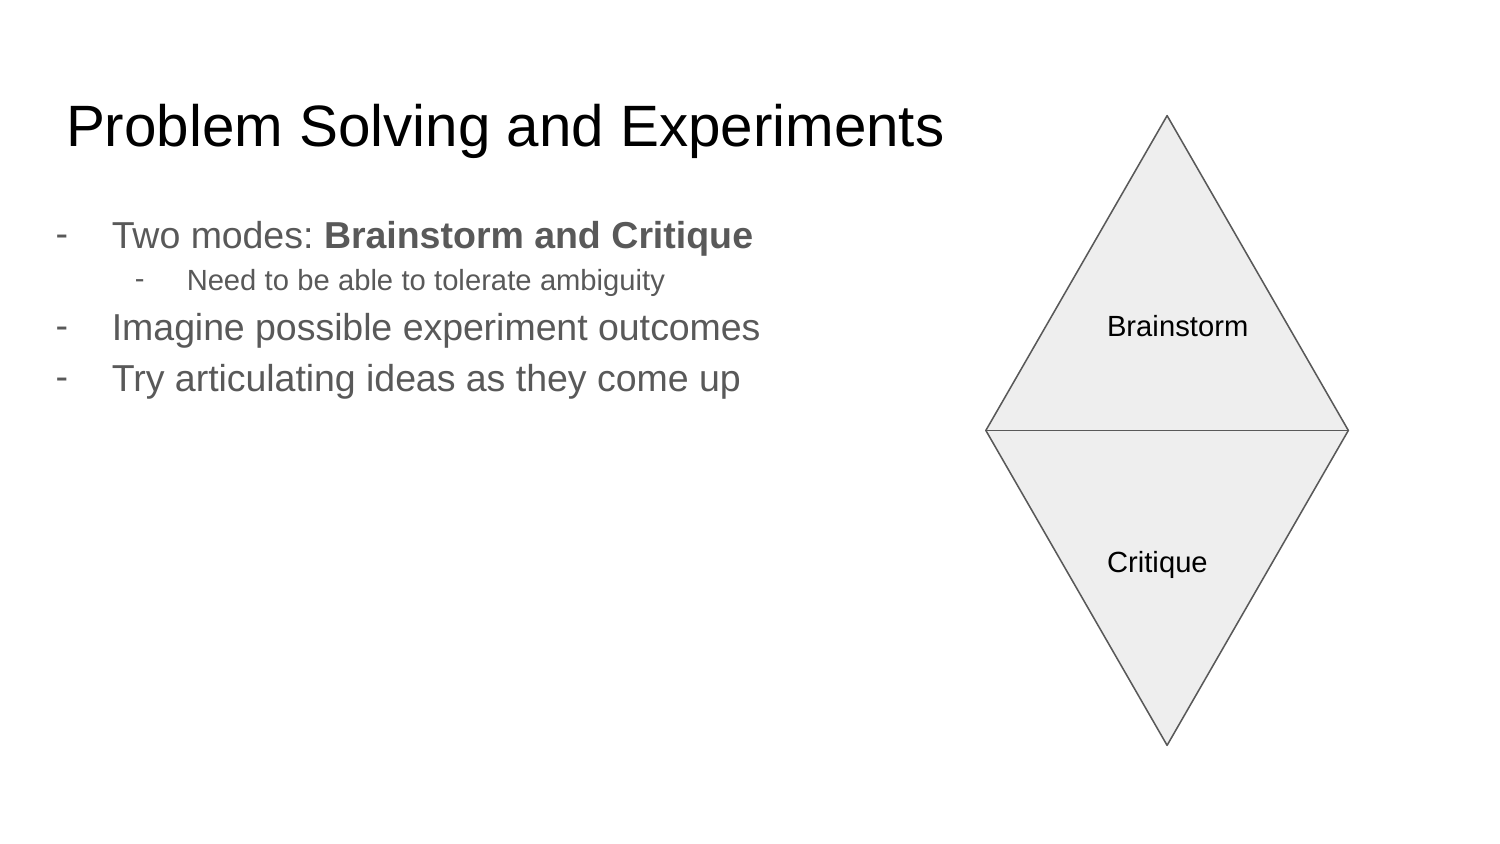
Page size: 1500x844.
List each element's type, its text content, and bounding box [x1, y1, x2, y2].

text_box [985, 115, 1349, 615]
list Two modes: Brainstorm and Critique Need to be able to tolerate ambiguity Imagine possible experiment outcomes Try articulating ideas as they come up [21, 189, 790, 469]
text_box [1102, 633, 1232, 746]
text_box Brainstorm [1092, 291, 1441, 397]
title Problem Solving and Experiments [51, 72, 1449, 167]
text_box Critique [1092, 527, 1441, 633]
